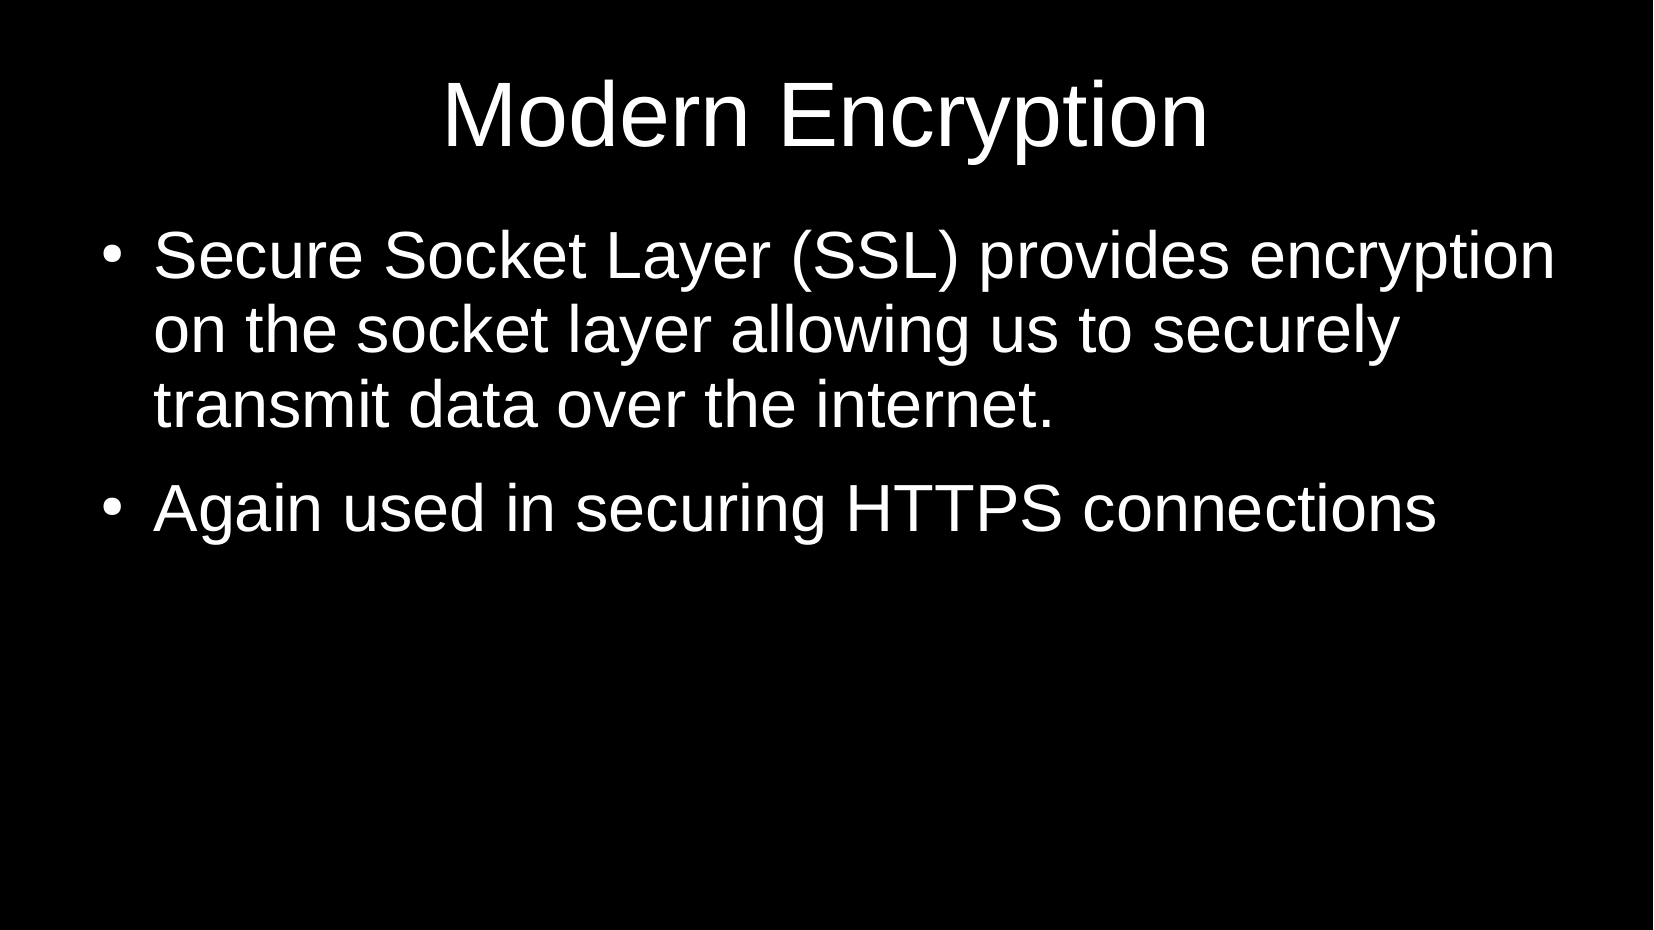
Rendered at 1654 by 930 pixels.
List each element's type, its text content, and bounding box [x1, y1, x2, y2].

list Secure Socket Layer (SSL) provides encryption on the socket layer allowing us to securely transmit data over the internet. Again used in securing HTTPS connections [82, 217, 1571, 757]
title Modern Encryption [82, 37, 1571, 193]
